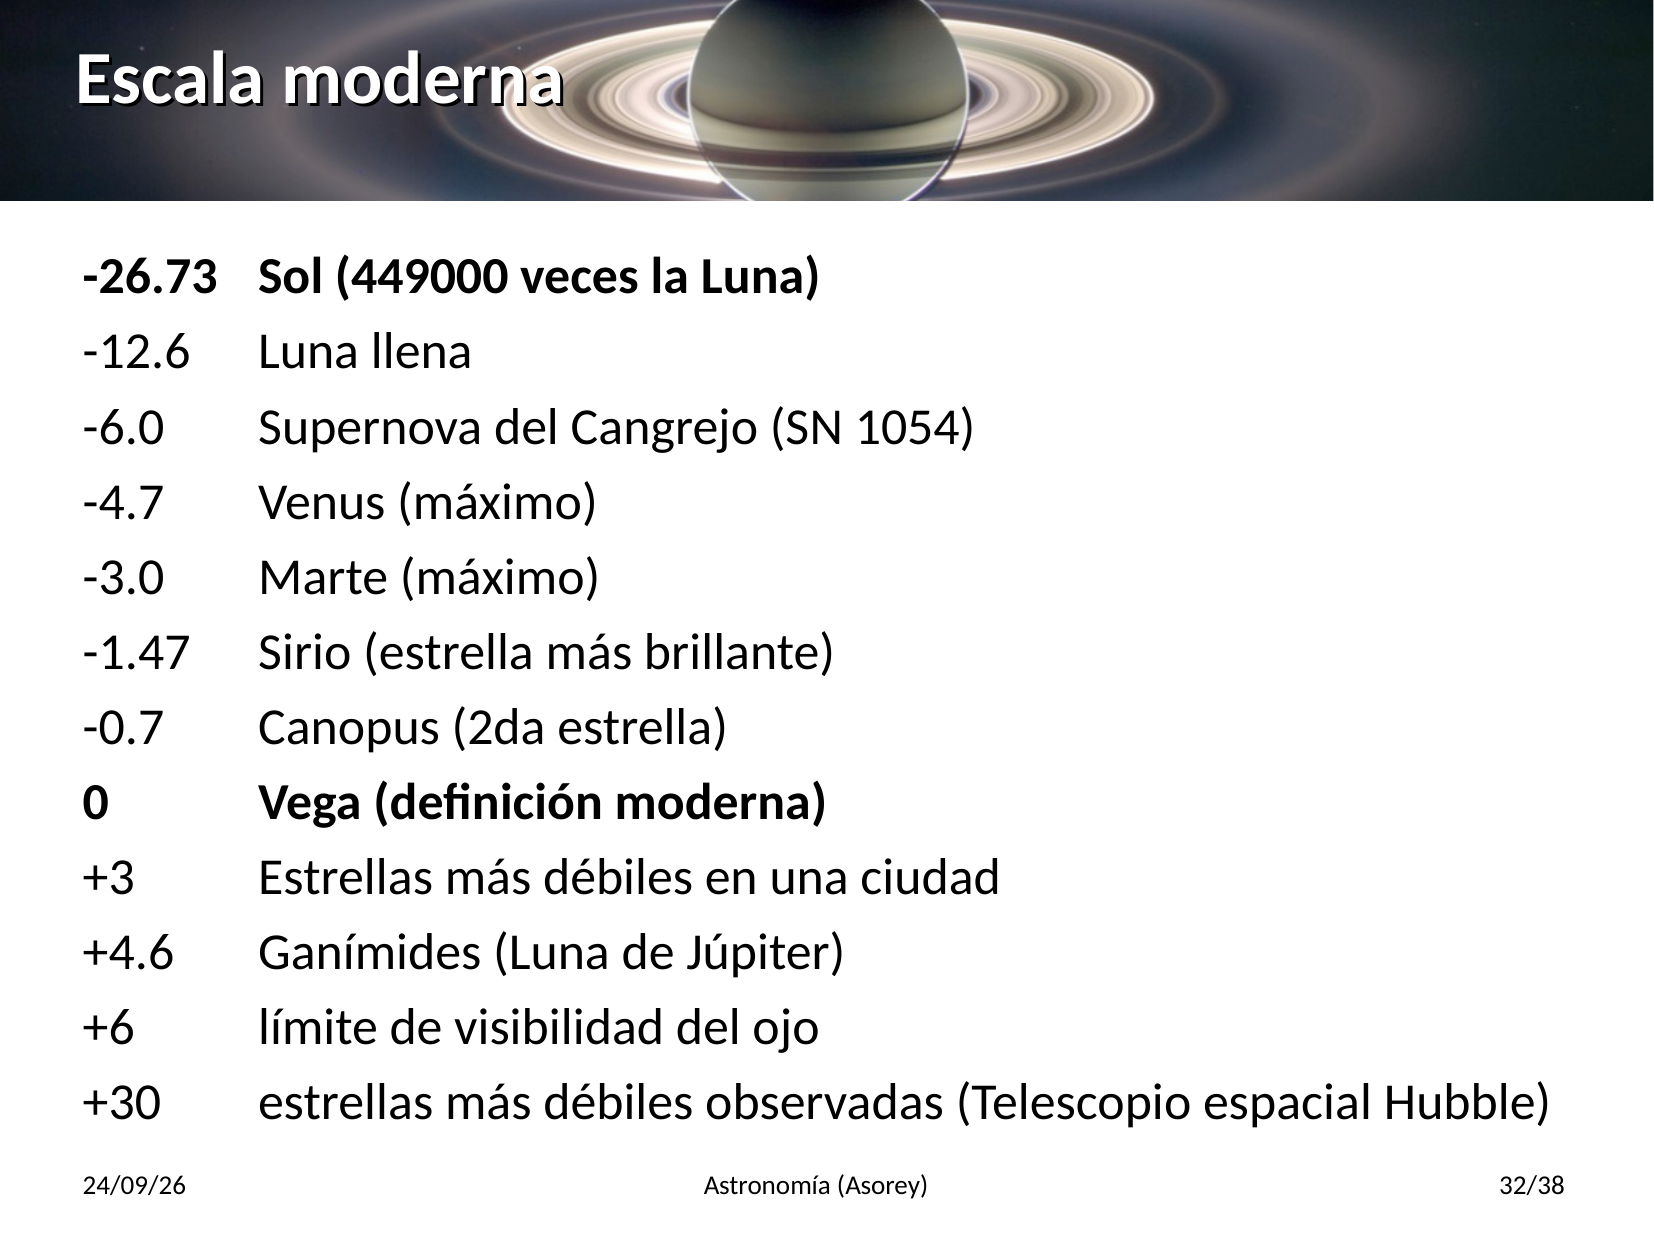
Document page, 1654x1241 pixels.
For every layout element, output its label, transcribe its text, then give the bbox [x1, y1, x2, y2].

picture [0, 0, 1654, 201]
list -26.73 Sol (449000 veces la Luna) -12.6 Luna llena -6.0 Supernova del Cangrejo (SN 1054) -4.7 Venus (máximo) -3.0 Marte (máximo) -1.47 Sirio (estrella más brillante) -0.7 Canopus (2da estrella) 0 Vega (definición moderna) +3 Estrellas más débiles en una ciudad +4.6 Ganímides (Luna de Júpiter) +6 límite de visibilidad del ojo +30 estrellas más débiles observadas (Telescopio espacial Hubble) [82, 255, 1571, 1156]
title Escala moderna [75, 19, 1564, 151]
